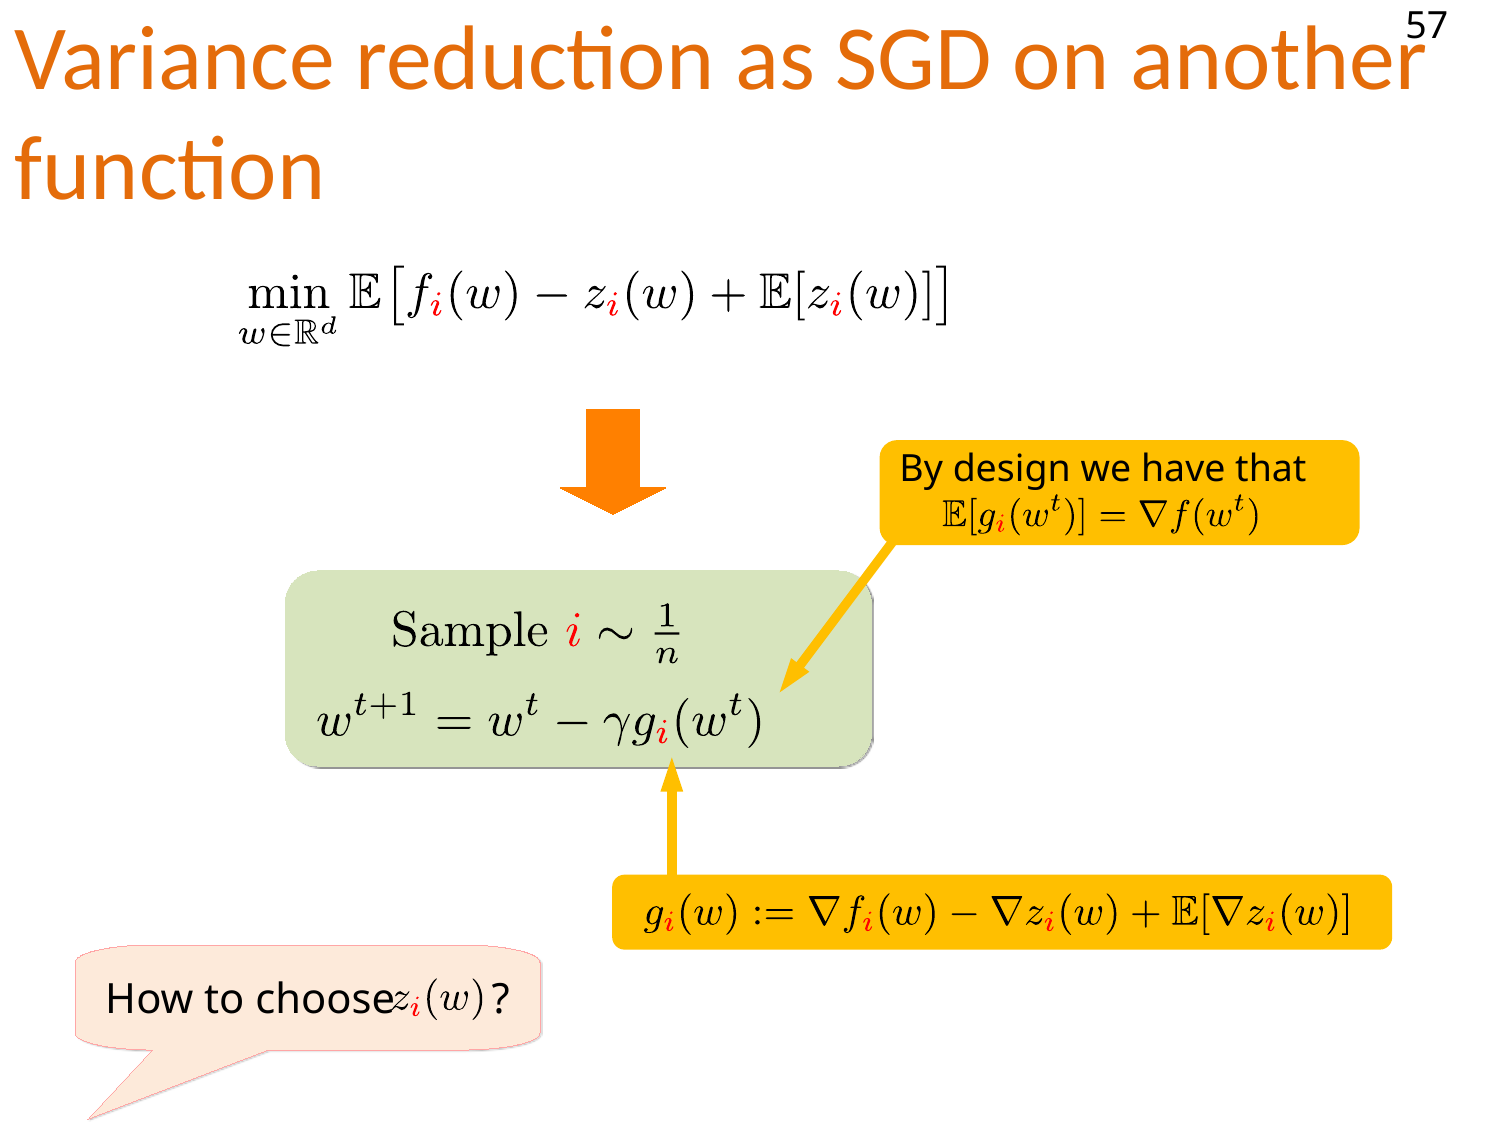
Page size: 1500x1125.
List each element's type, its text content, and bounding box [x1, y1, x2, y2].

text_box [612, 874, 1393, 950]
text_box Variance reduction as SGD on another function [0, 14, 1486, 202]
text_box [941, 494, 1262, 536]
text_box [560, 409, 666, 515]
text_box How to choose ? [75, 945, 541, 1120]
text_box By design we have that [879, 440, 1360, 546]
text_box [237, 265, 956, 347]
text_box [390, 978, 487, 1021]
text_box [285, 570, 872, 767]
